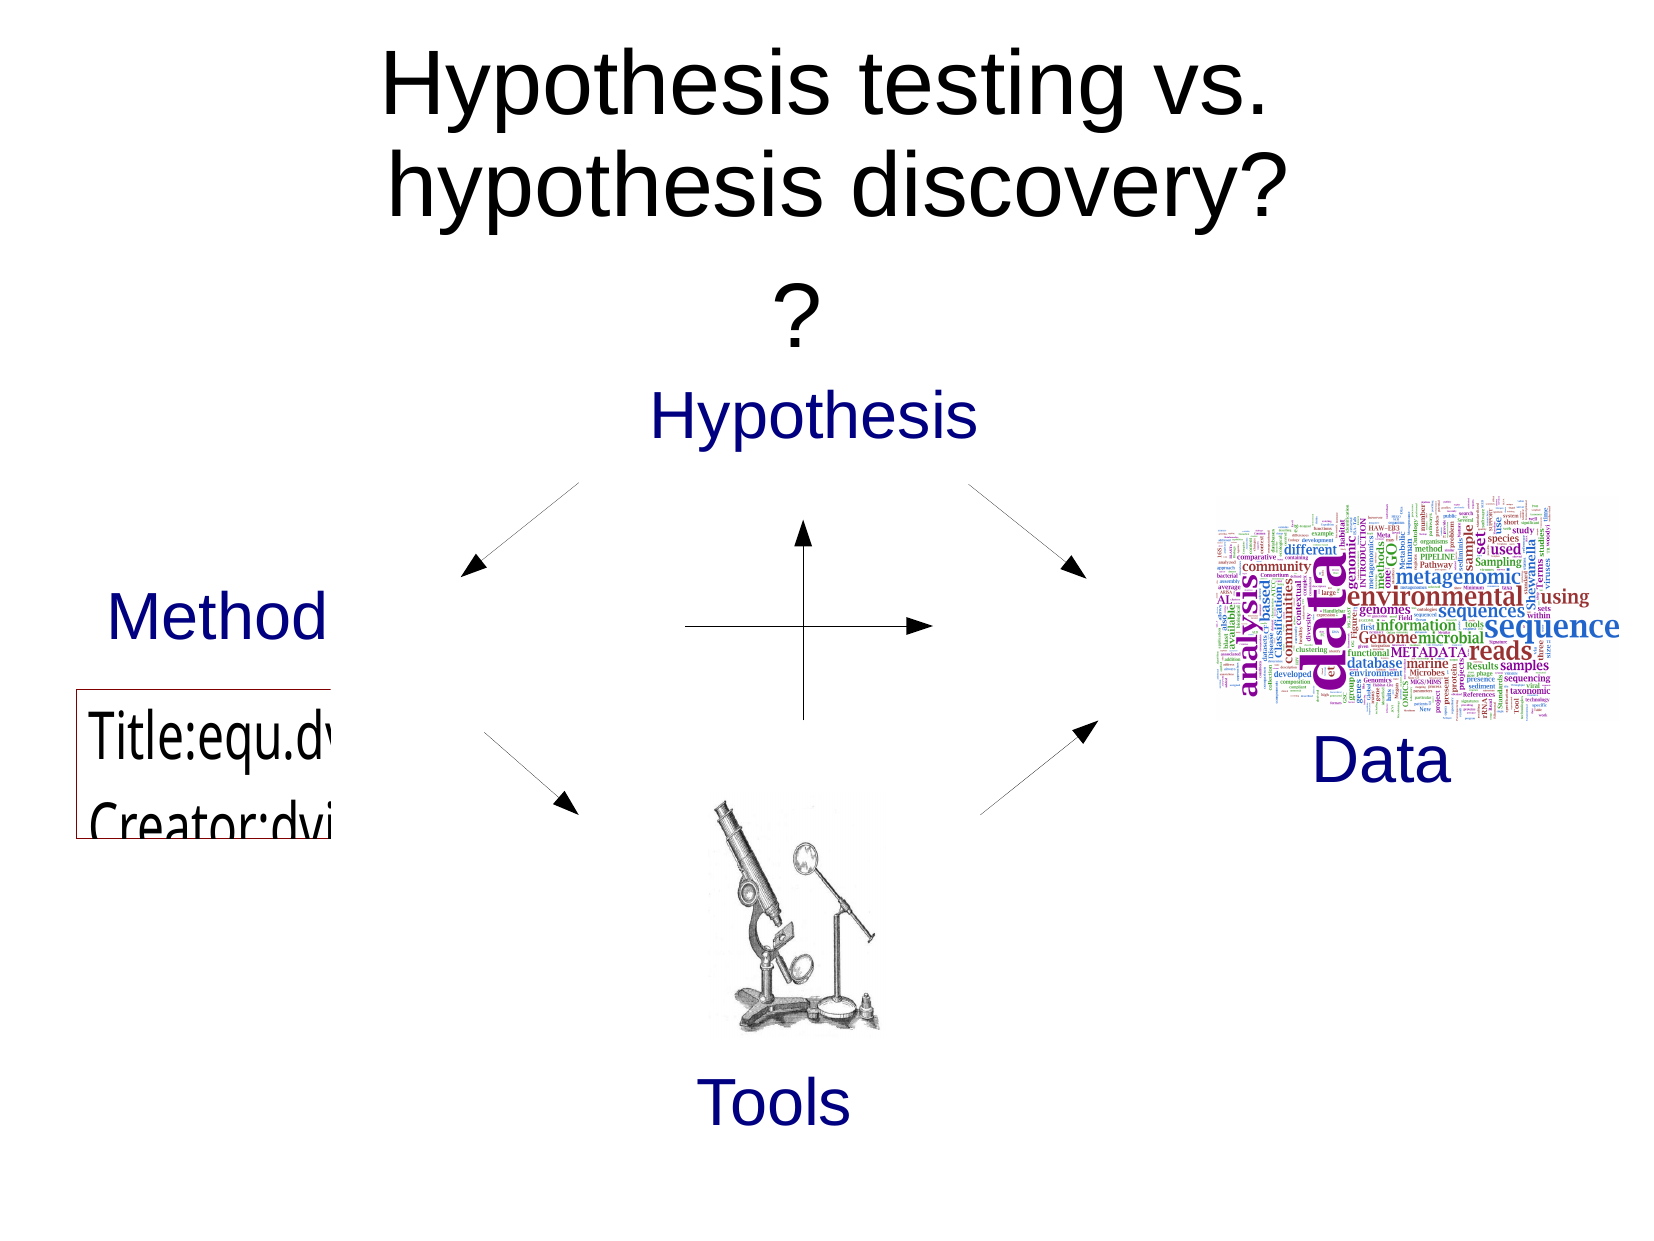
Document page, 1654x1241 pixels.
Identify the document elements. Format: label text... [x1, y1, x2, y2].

list Method [35, 578, 355, 684]
title Hypothesis testing vs. hypothesis discovery? [94, 30, 1583, 237]
list Data [1240, 722, 1560, 827]
list Tools [625, 1064, 875, 1170]
list Hypothesis [578, 377, 1028, 483]
picture [1216, 496, 1619, 721]
title ? [720, 212, 875, 420]
picture [708, 791, 886, 1038]
picture [73, 685, 331, 839]
